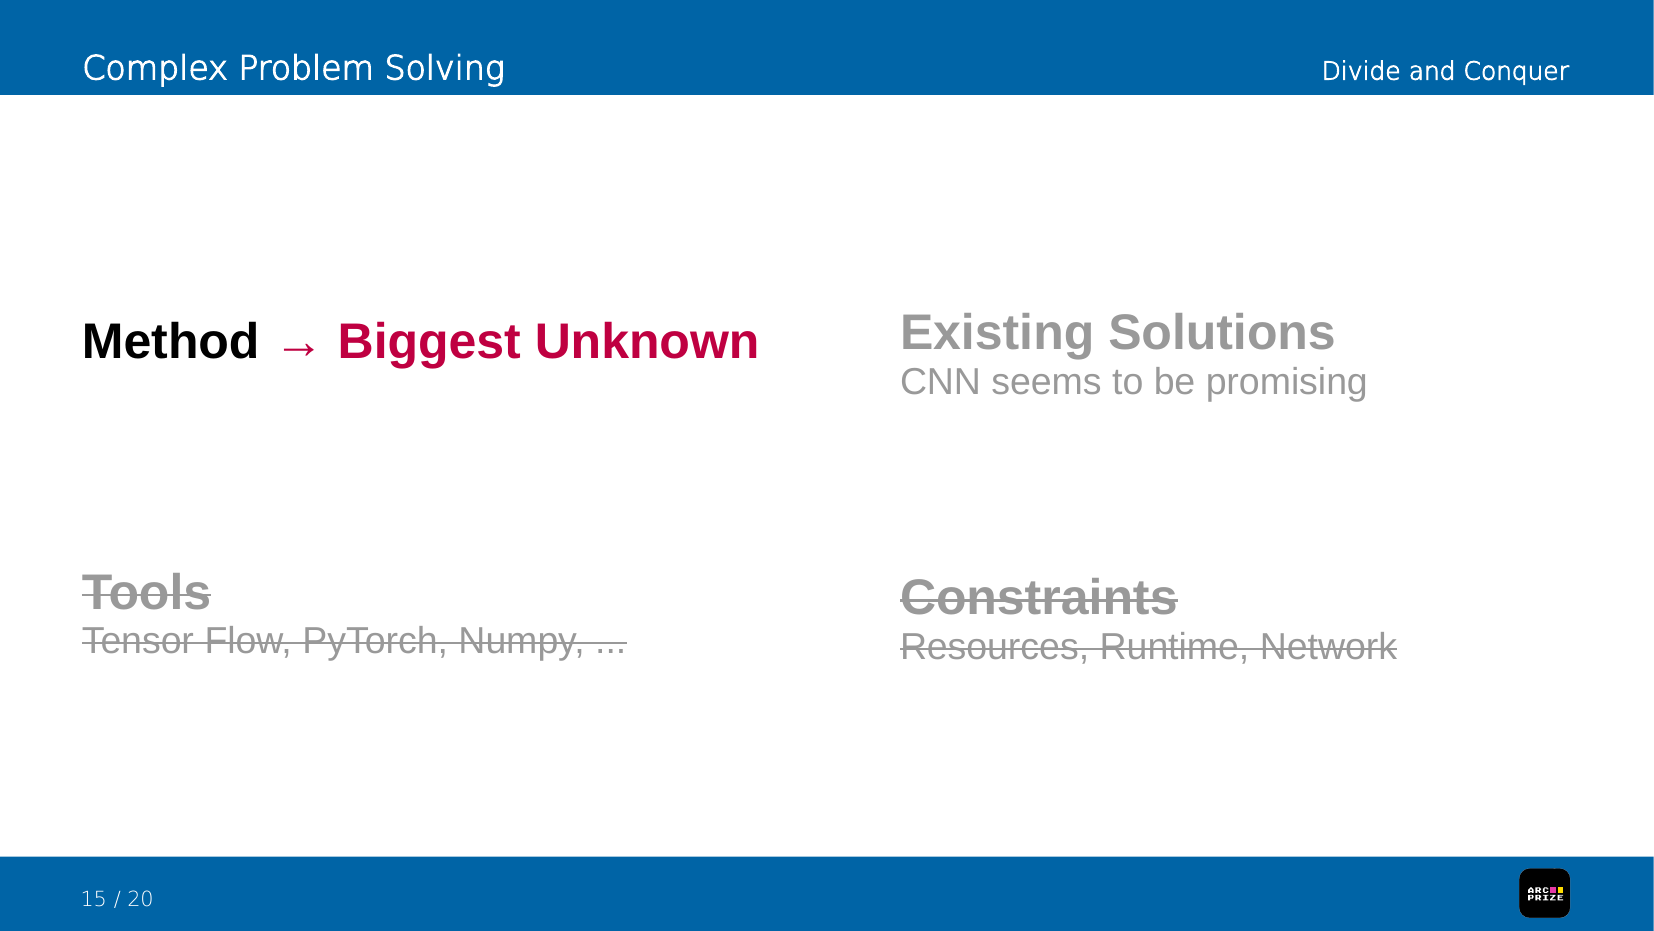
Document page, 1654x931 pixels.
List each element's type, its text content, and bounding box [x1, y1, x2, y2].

text_box Method → Biggest Unknown Tools Tensor Flow, PyTorch, Numpy, ... [81, 173, 788, 802]
title Complex Problem Solving [82, 48, 788, 88]
picture [1519, 868, 1571, 918]
text_box Existing Solutions CNN seems to be promising Constraints Resources, Runtime, Network [900, 184, 1606, 788]
